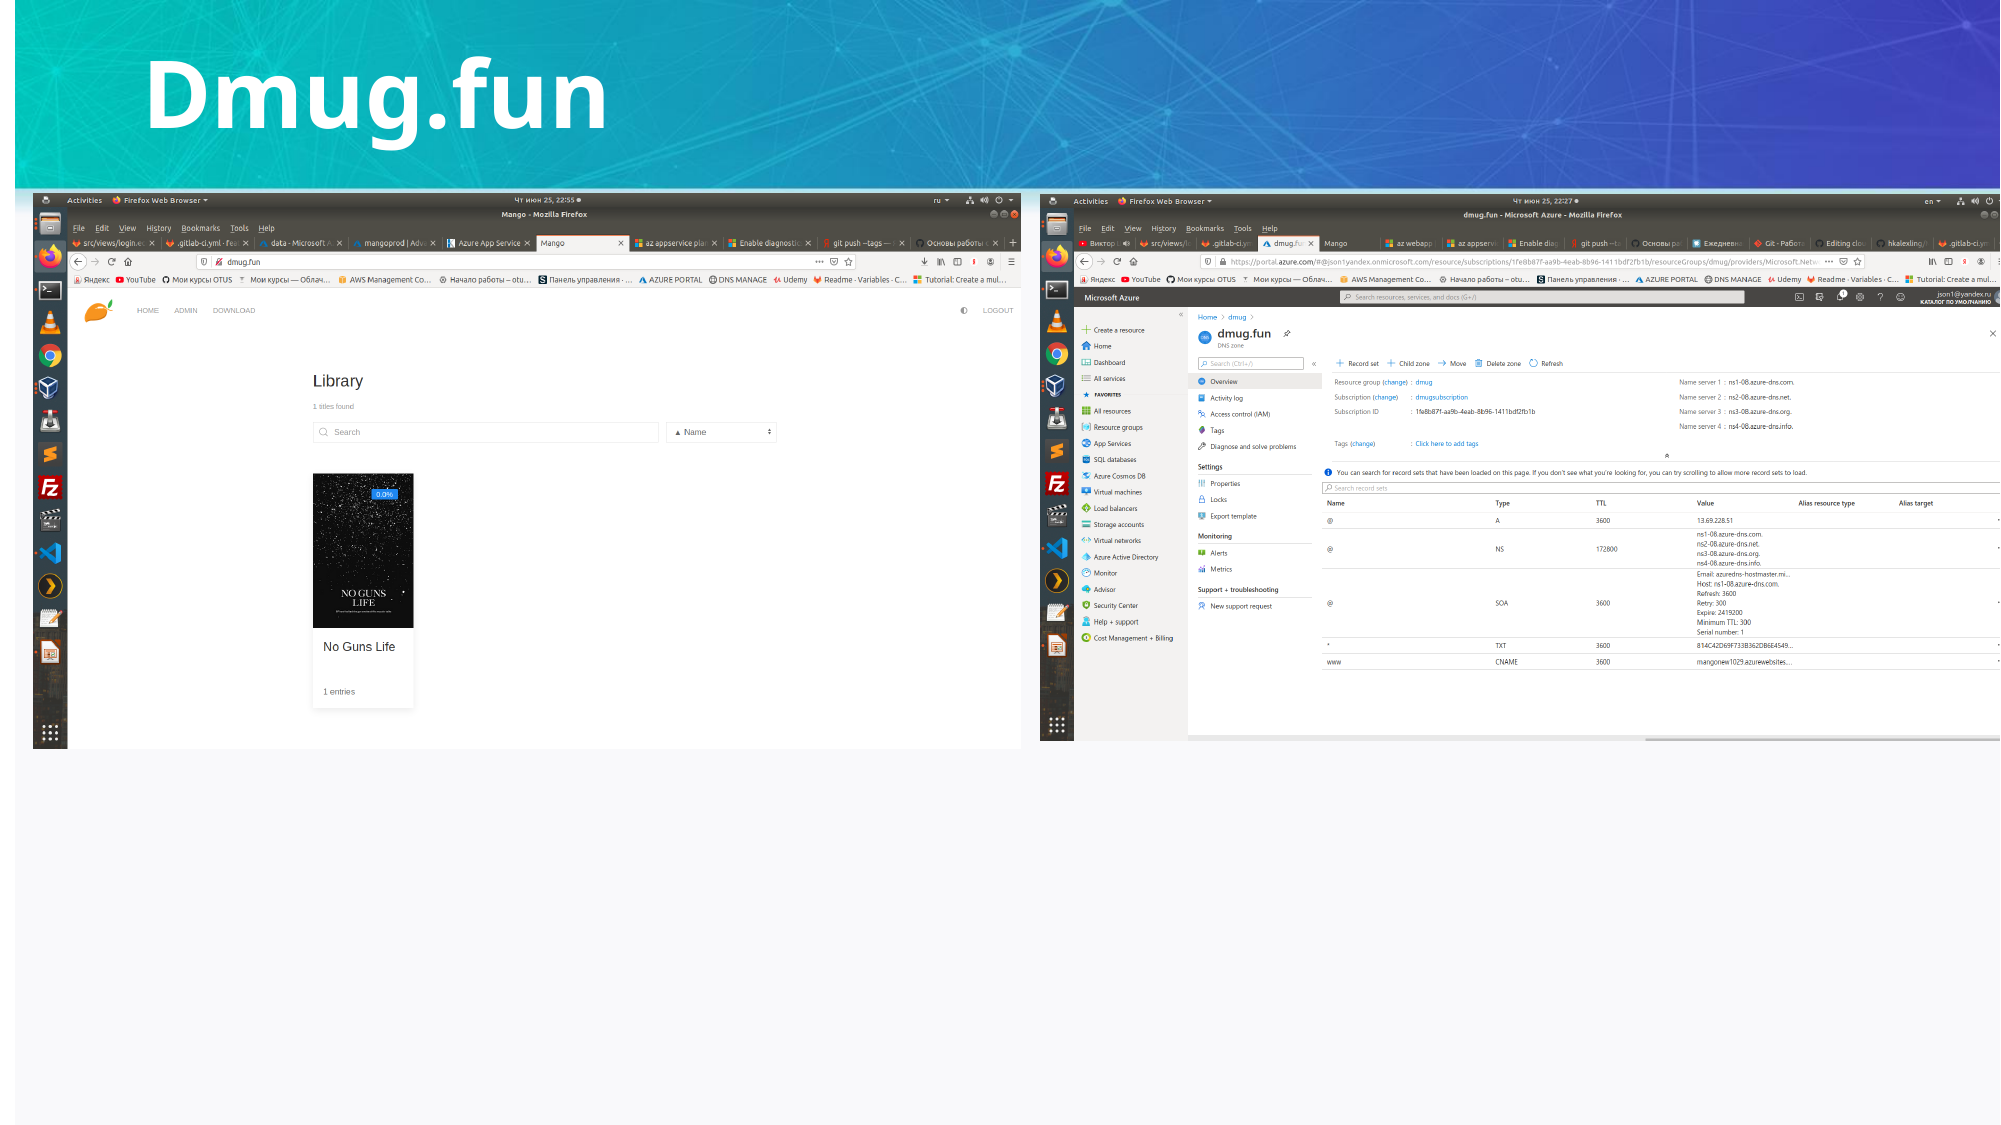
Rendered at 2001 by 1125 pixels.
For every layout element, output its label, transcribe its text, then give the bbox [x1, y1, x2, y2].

text_box Dmug.fun [383, 87, 404, 118]
picture [15, 0, 2000, 1125]
text_box Dmug.fun [117, 57, 1882, 140]
